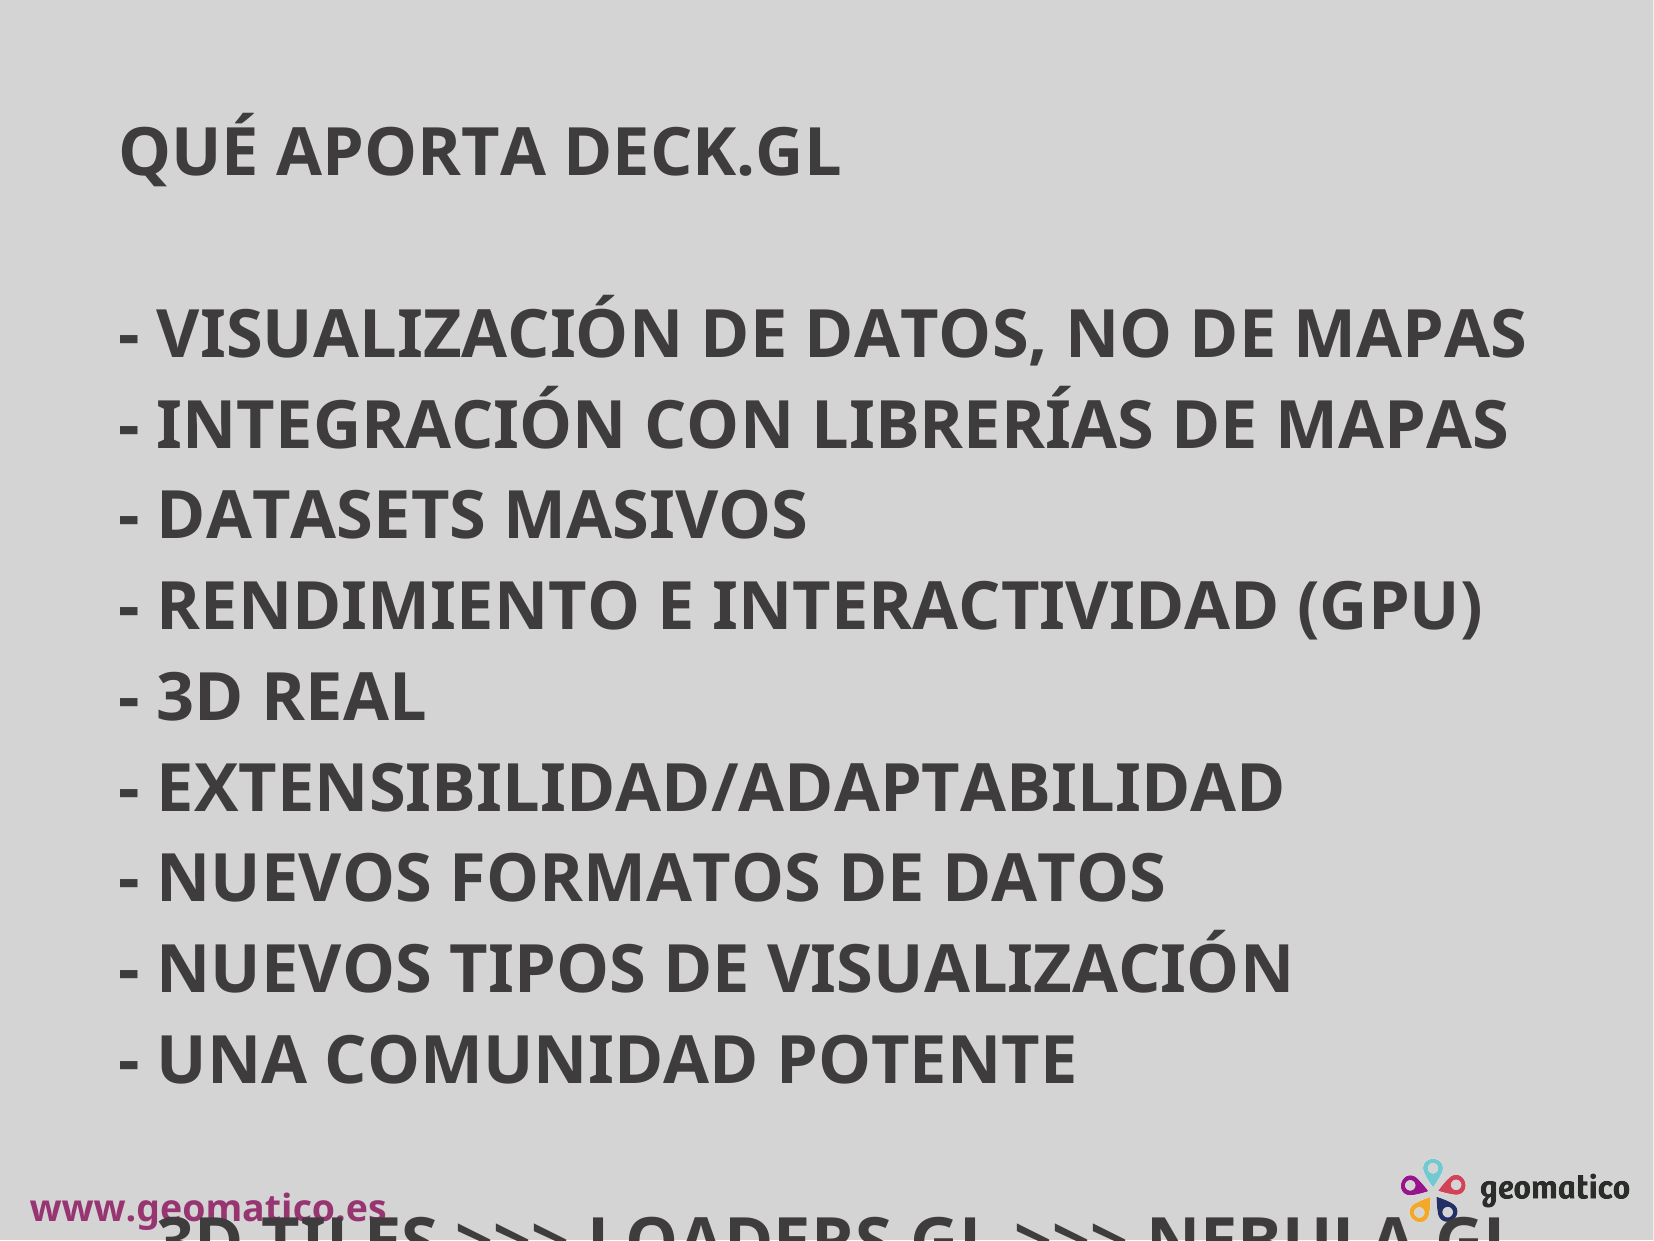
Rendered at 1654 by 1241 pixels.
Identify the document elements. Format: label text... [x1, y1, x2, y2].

picture [1389, 1152, 1642, 1229]
text_box Qué aporta deck.gl - visualización de datos, no de mapas - integración con librerías de mapas - datasets masivos - rendimiento e interactividad (GPU) - 3D real - extensibilidad/adaptabilidad - nuevos formatos de datos - nuevos tipos de visualización - una comunidad potente - 3d tiles >>> loaders.gl >>> nebula.gl [118, 104, 1595, 1182]
